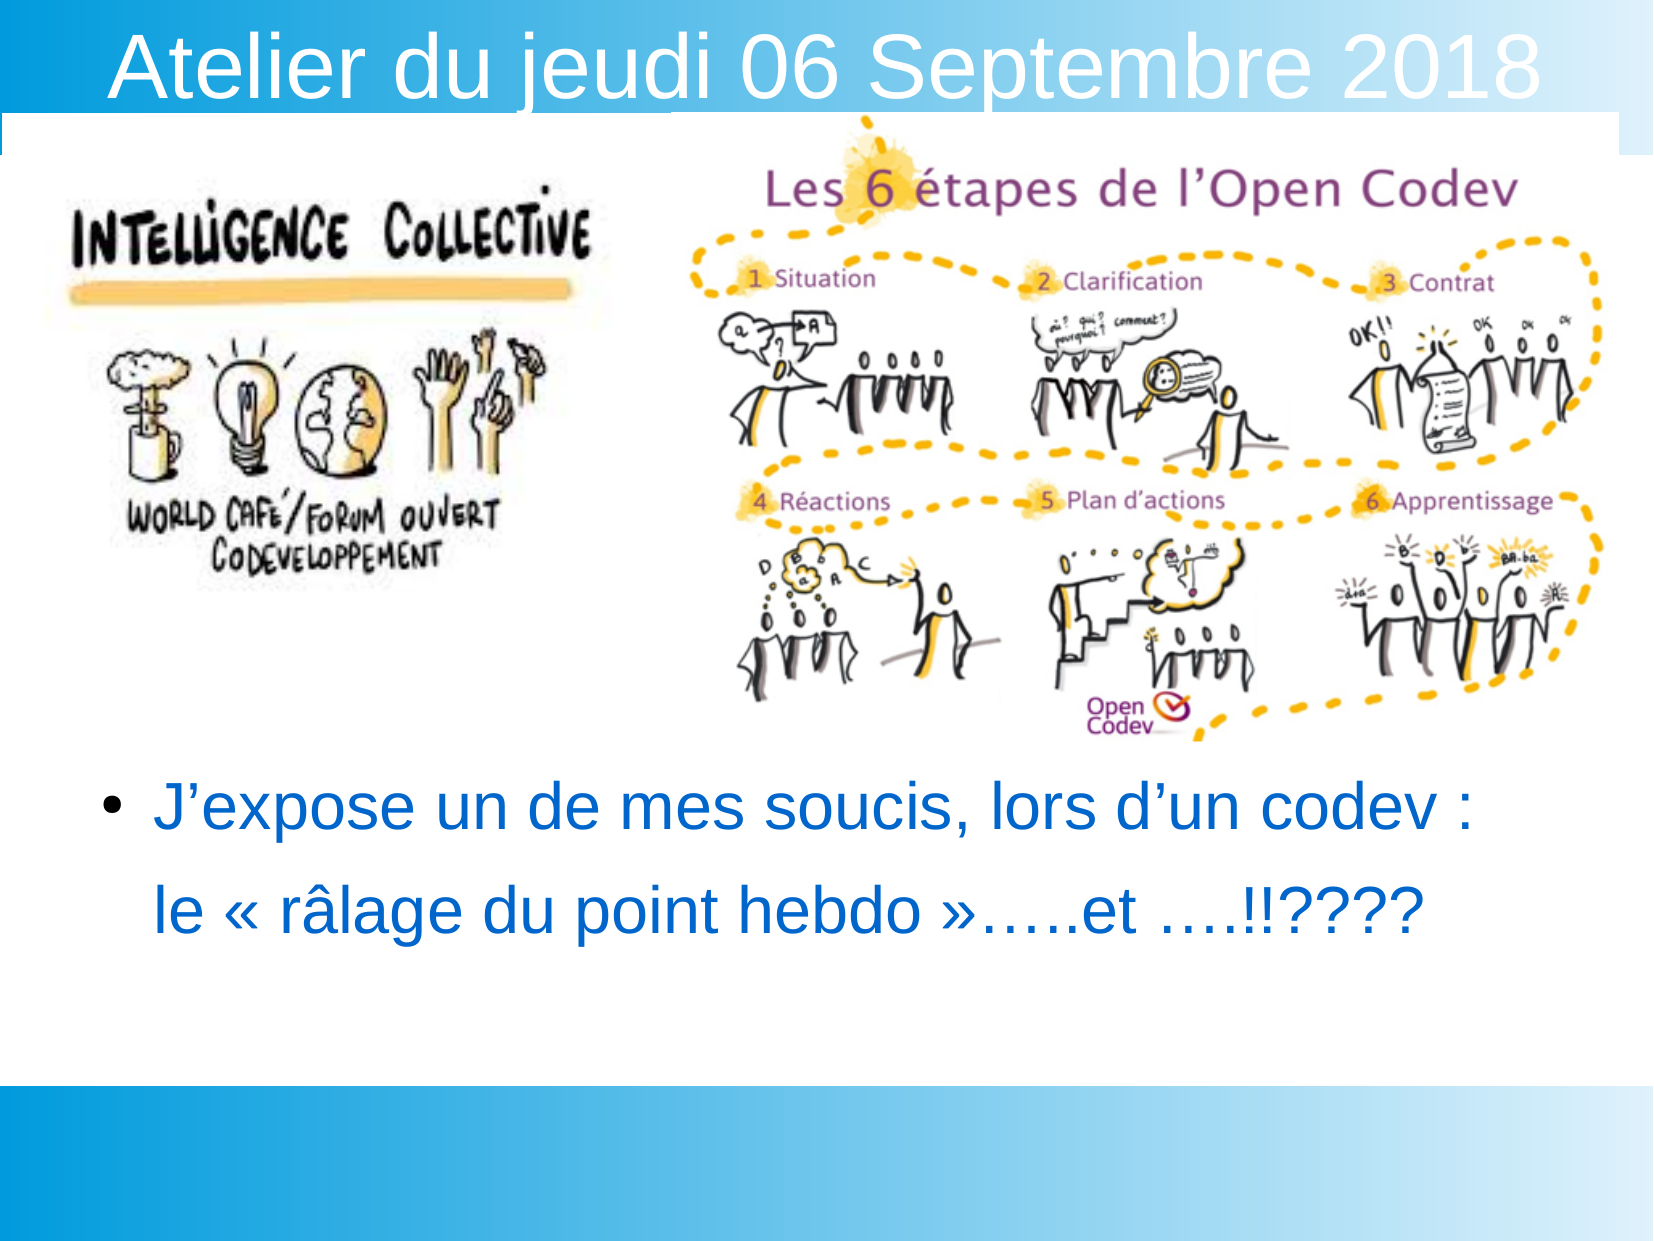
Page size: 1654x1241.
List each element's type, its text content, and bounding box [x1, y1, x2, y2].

title Atelier du jeudi 06 Septembre 2018 [82, 14, 1571, 113]
picture [2, 112, 1619, 745]
list J’expose un de mes soucis, lors d’un codev : le « râlage du point hebdo »…..et ….!!???? [82, 768, 1571, 1123]
